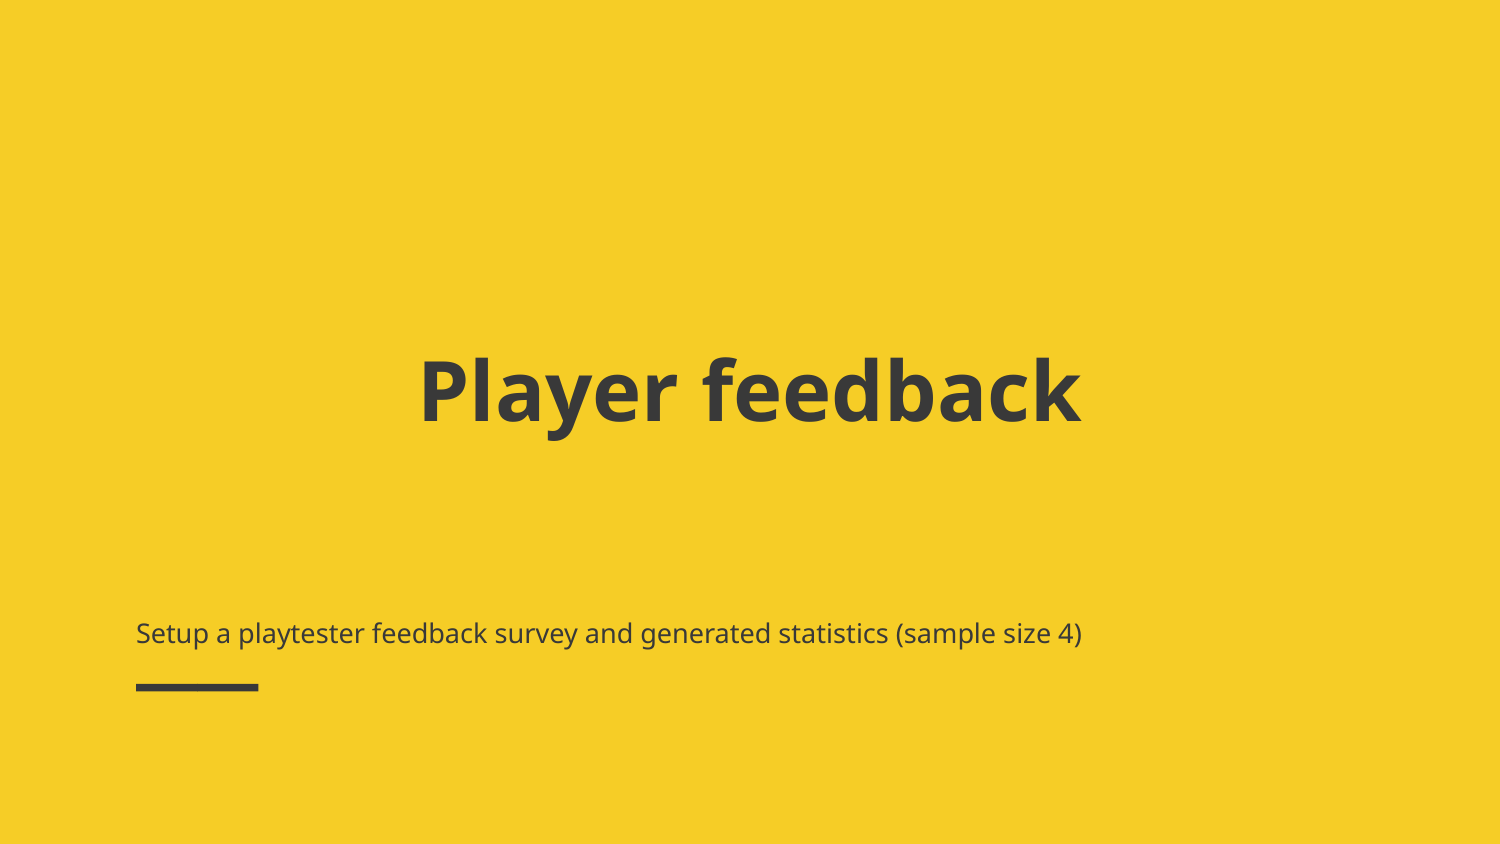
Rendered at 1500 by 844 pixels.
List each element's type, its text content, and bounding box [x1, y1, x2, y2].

list Setup a playtester feedback survey and generated statistics (sample size 4) [121, 596, 1383, 844]
title Player feedback [143, 323, 1357, 634]
